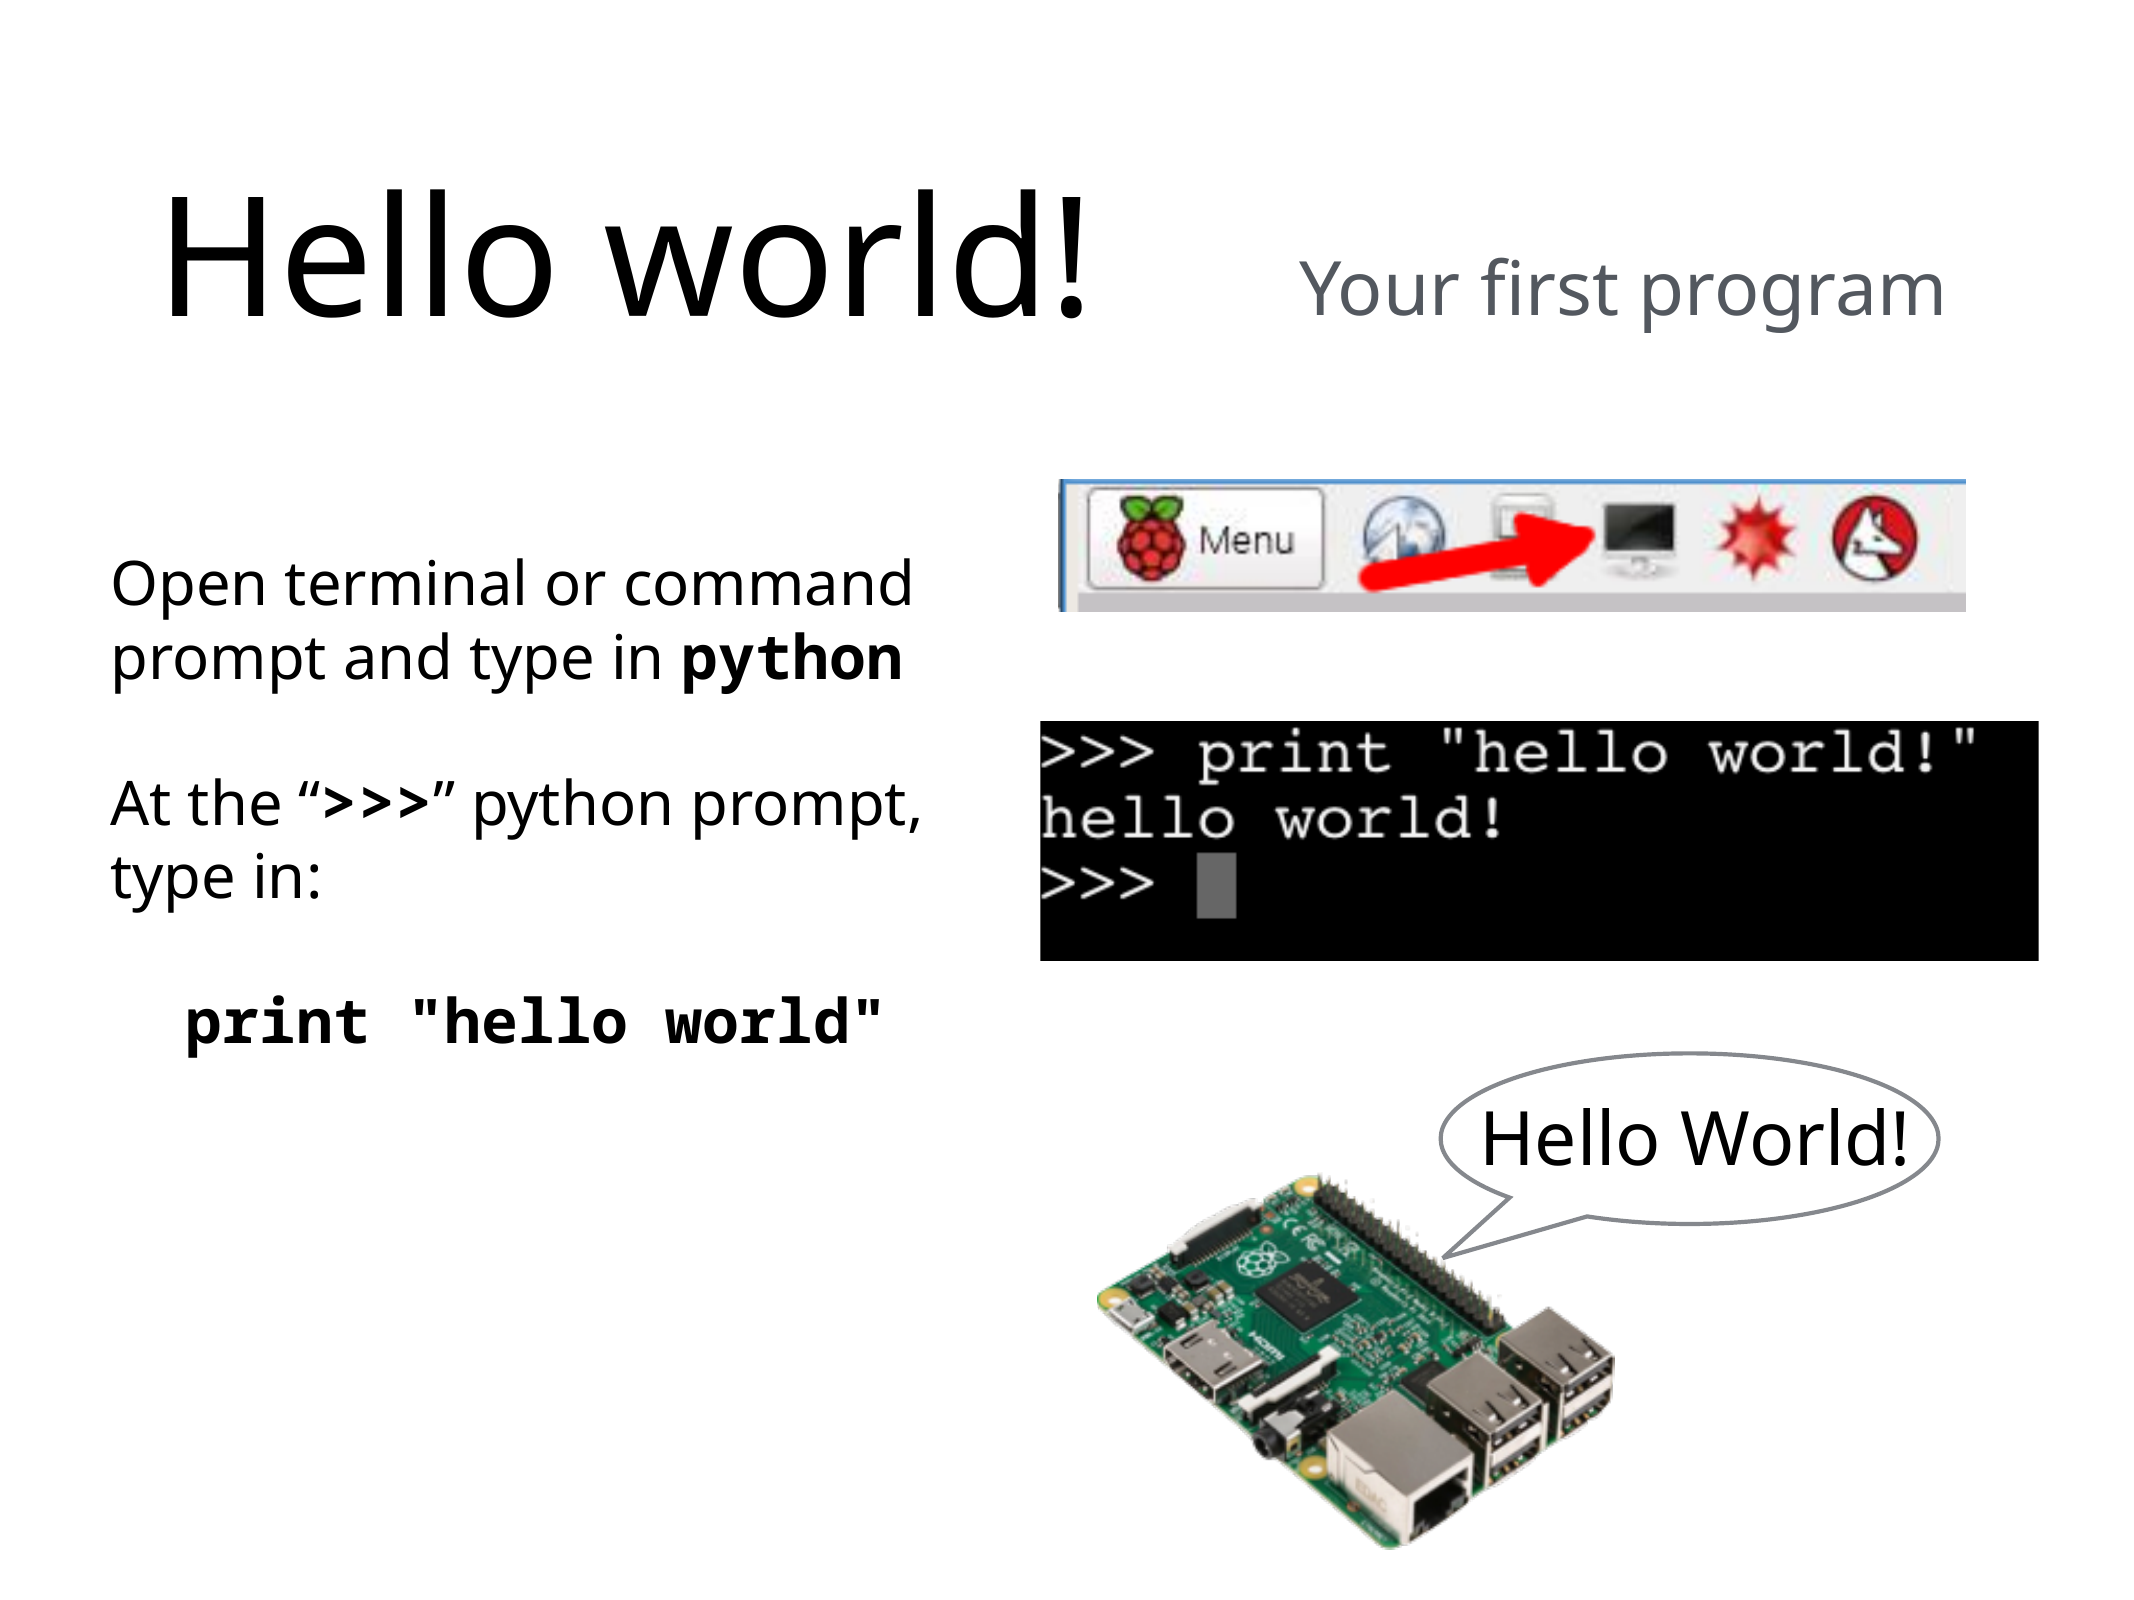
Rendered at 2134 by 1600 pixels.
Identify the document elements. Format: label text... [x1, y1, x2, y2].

picture [1040, 721, 2039, 961]
text_box Your first program [1290, 231, 1957, 339]
picture [1058, 479, 1966, 612]
title Hello world! [156, 72, 1978, 428]
text_box Hello World! [1471, 1082, 1920, 1189]
picture [1454, 1189, 1615, 1252]
picture [1097, 1172, 1615, 1550]
list Open terminal or command prompt and type in python At the “>>>” python prompt, type in: print "hello world" [110, 526, 986, 1074]
